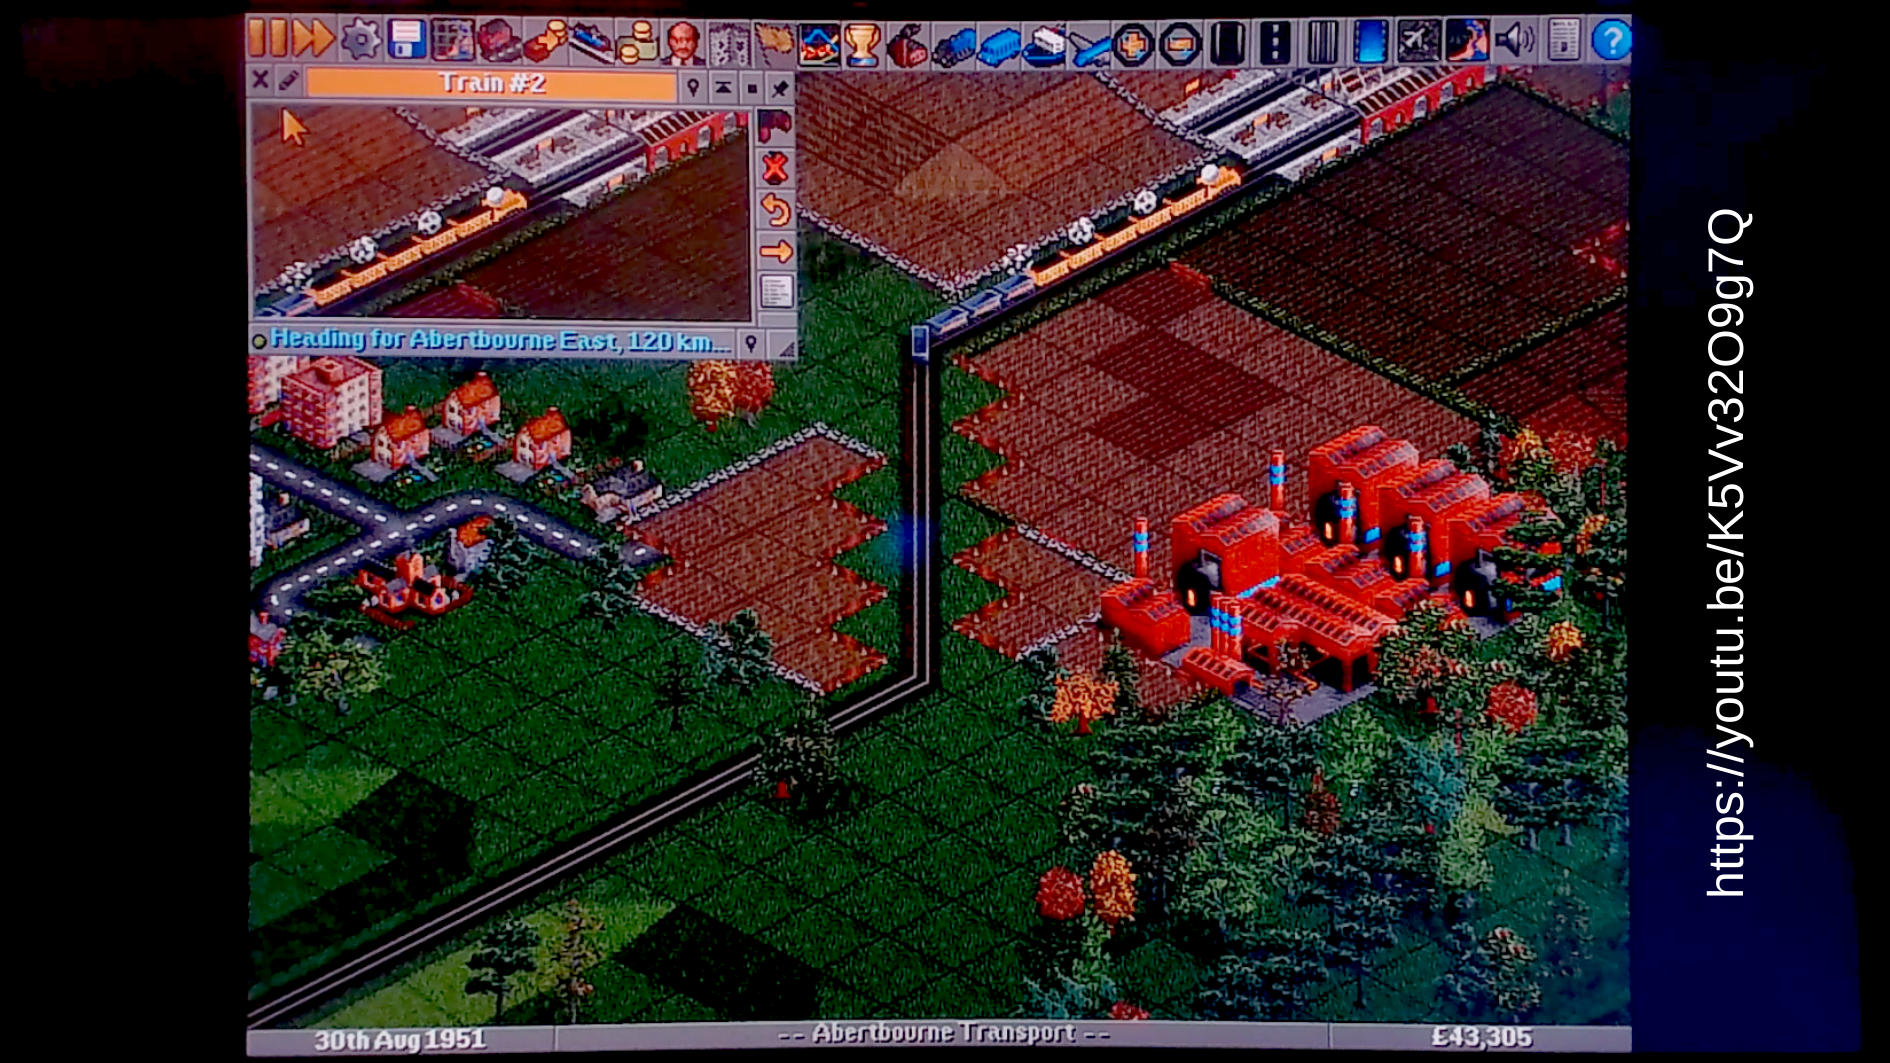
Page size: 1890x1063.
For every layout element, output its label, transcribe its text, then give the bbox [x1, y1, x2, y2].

picture [0, 0, 1890, 1063]
text_box https://youtu.be/K5Vv32O9g7Q [1691, 129, 1818, 915]
